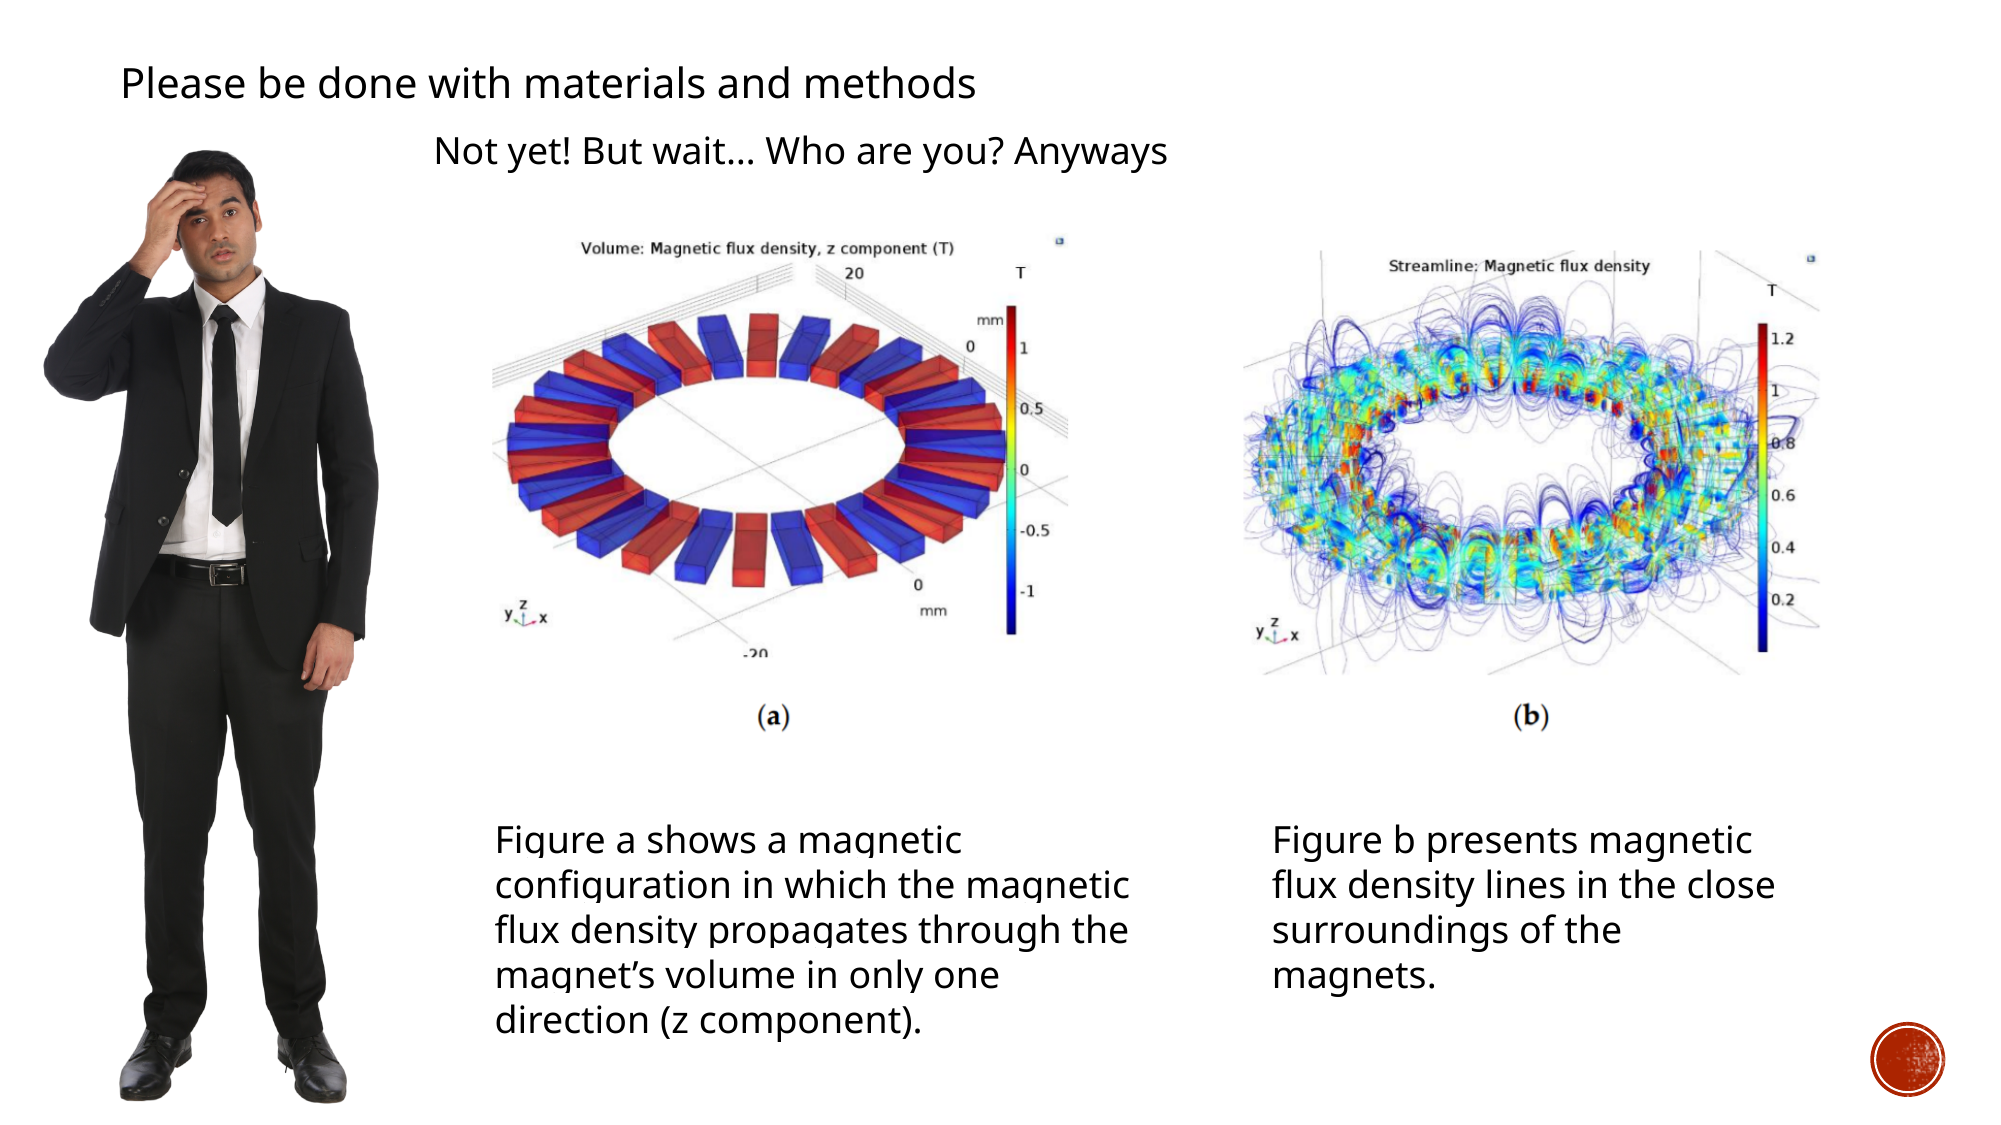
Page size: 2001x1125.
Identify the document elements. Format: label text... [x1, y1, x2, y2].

text_box Not yet! But wait… Who are you? Anyways [418, 119, 1688, 181]
picture [454, 203, 1904, 749]
picture [43, 149, 379, 1104]
text_box Please be done with materials and methods [105, 49, 1115, 116]
text_box Figure b presents magnetic flux density lines in the close surroundings of the magnets. [1256, 808, 1804, 1006]
text_box Figure a shows a magnetic configuration in which the magnetic flux density propagates through the magnet’s volume in only one direction (z component). [479, 808, 1157, 1051]
